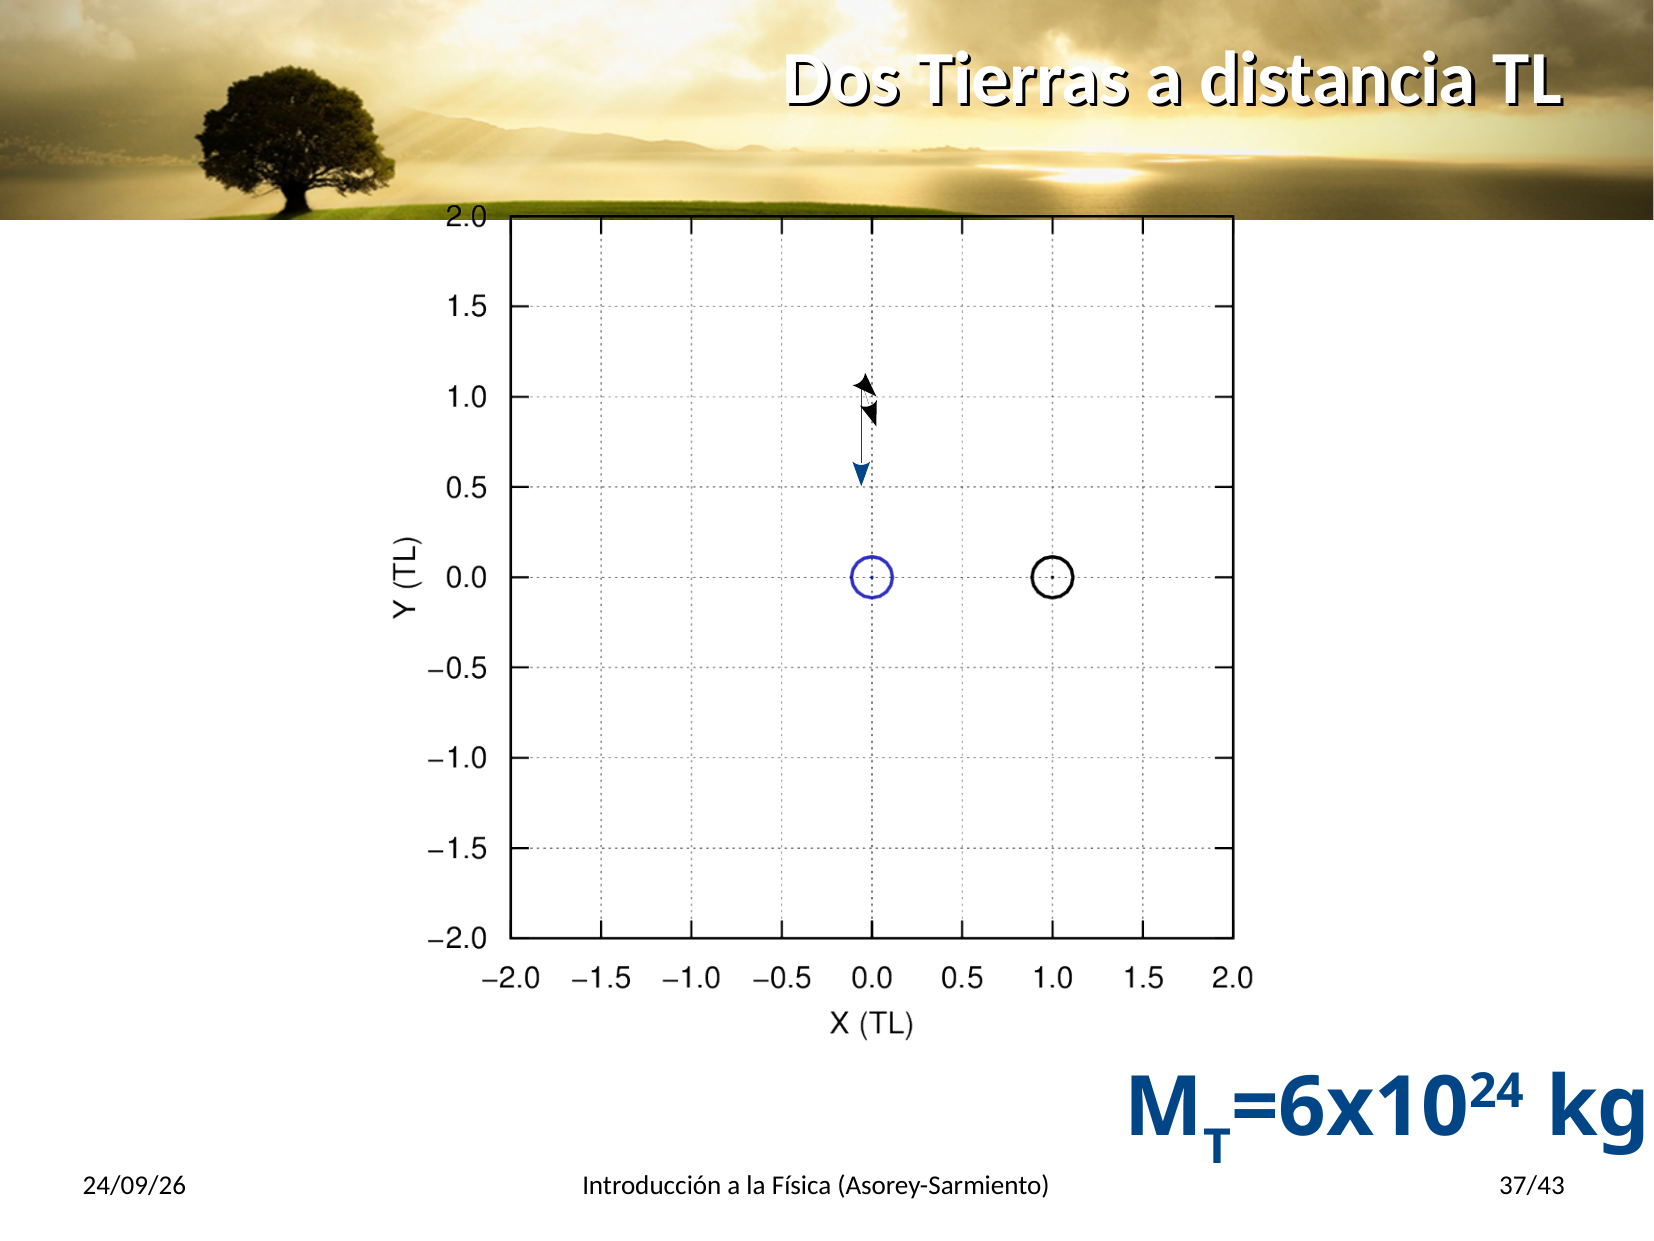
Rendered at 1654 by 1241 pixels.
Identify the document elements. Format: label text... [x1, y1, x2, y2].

title Dos Tierras a distancia TL [75, 19, 1564, 151]
text_box MT=6x1024 kg [1110, 1039, 1641, 1171]
picture [0, 0, 1654, 1141]
